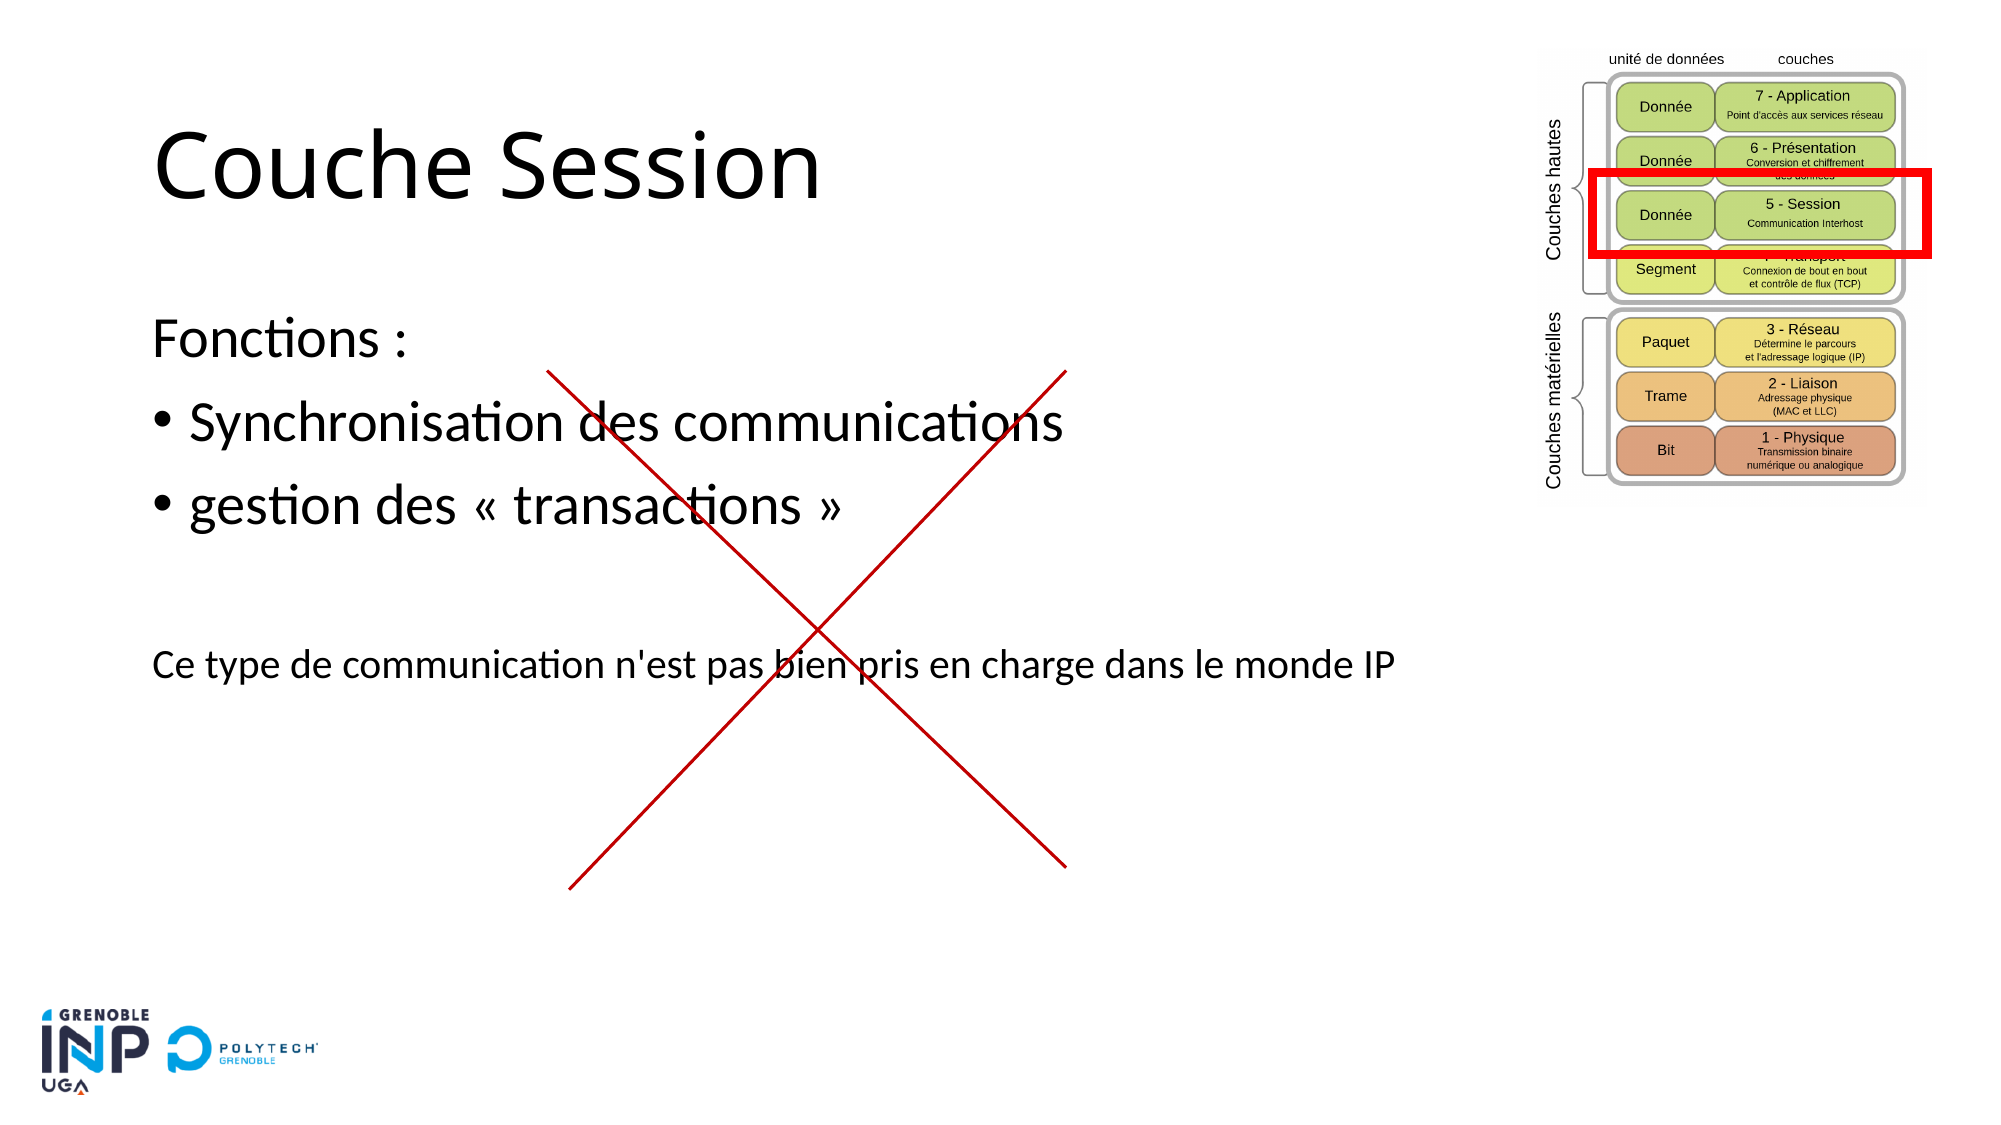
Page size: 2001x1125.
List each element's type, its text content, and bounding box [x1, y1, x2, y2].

picture [1537, 48, 1927, 507]
picture [1597, 177, 1922, 250]
picture [42, 1009, 318, 1095]
list Fonctions : Synchronisation des communications gestion des « transactions » Ce type de communication n'est pas bien pris en charge dans le monde IP [137, 299, 1863, 1014]
title Couche Session [137, 59, 1537, 278]
